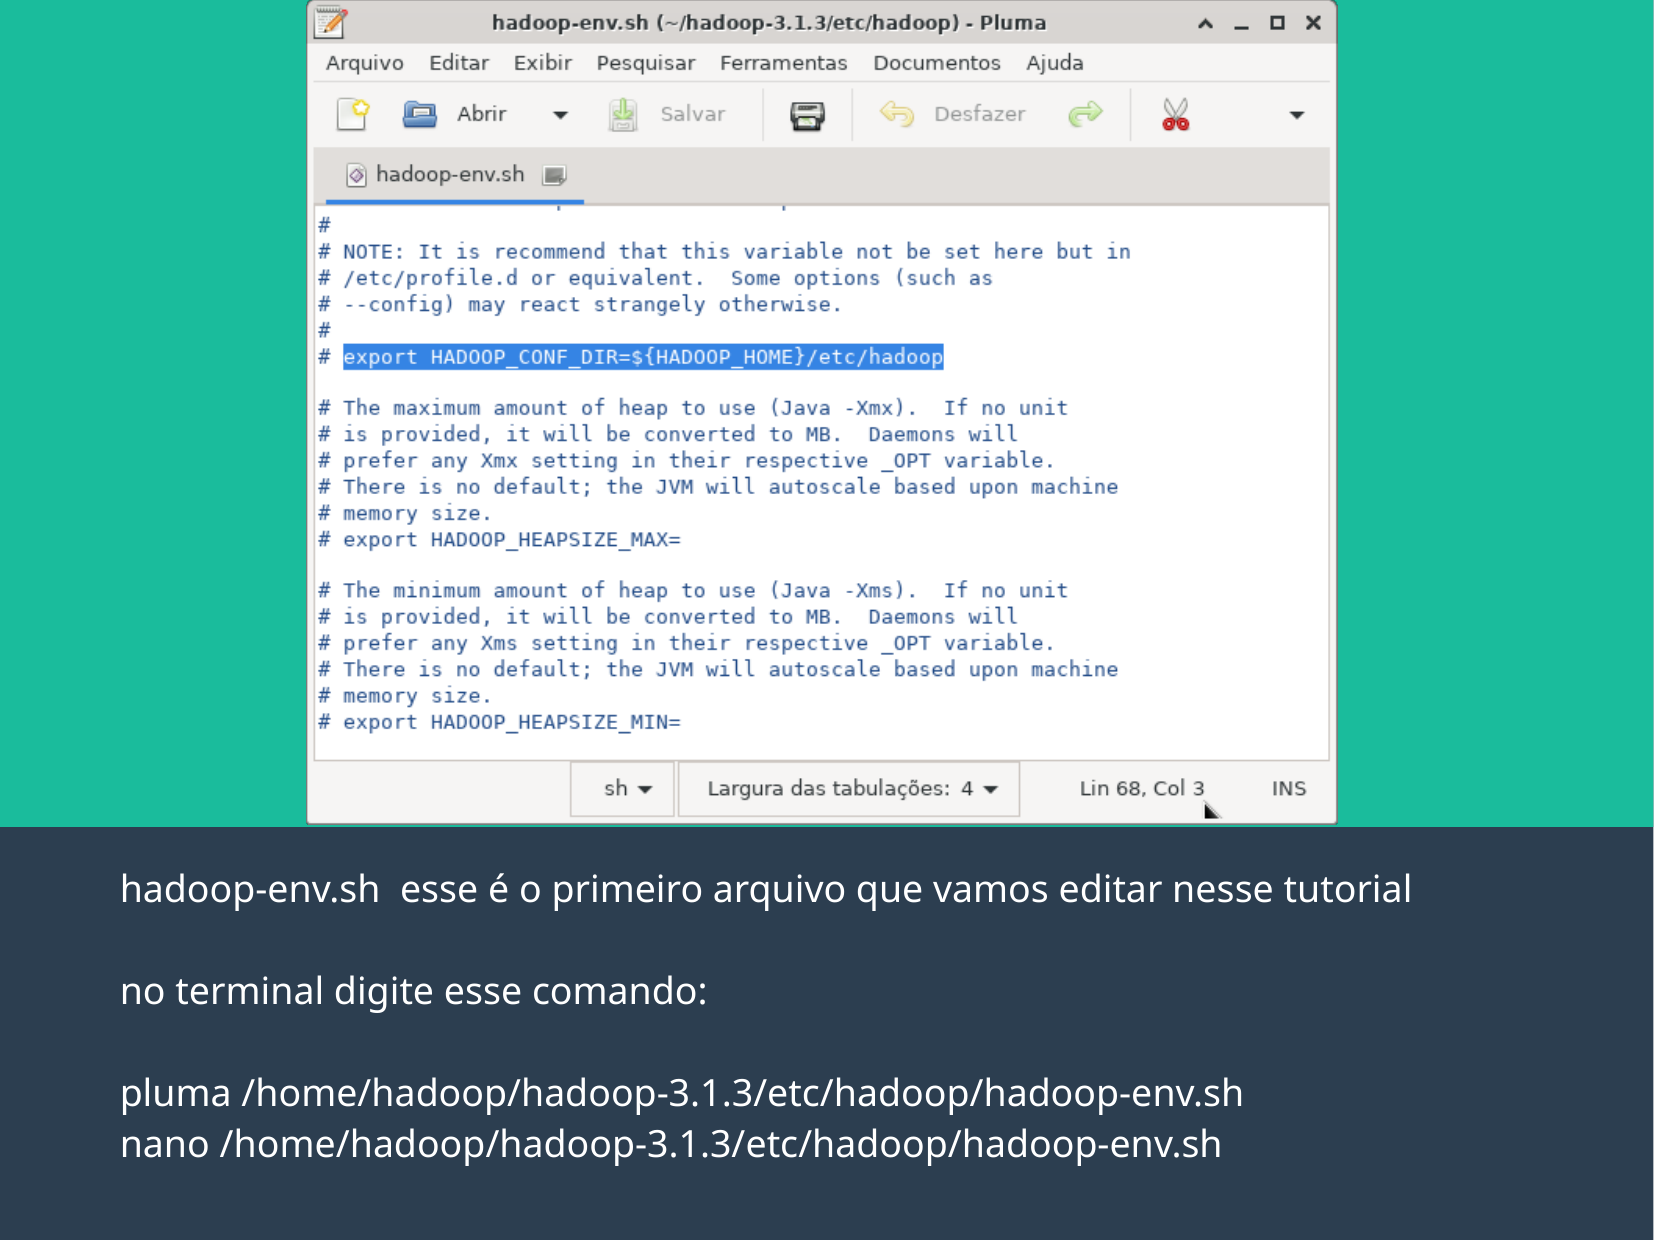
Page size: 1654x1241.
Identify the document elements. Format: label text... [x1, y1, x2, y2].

text_box hadoop-env.sh esse é o primeiro arquivo que vamos editar nesse tutorial no terminal digite esse comando: pluma /home/hadoop/hadoop-3.1.3/etc/hadoop/hadoop-env.sh nano /home/hadoop/hadoop-3.1.3/etc/hadoop/hadoop-env.sh [105, 855, 1591, 1132]
picture [306, 0, 1338, 826]
